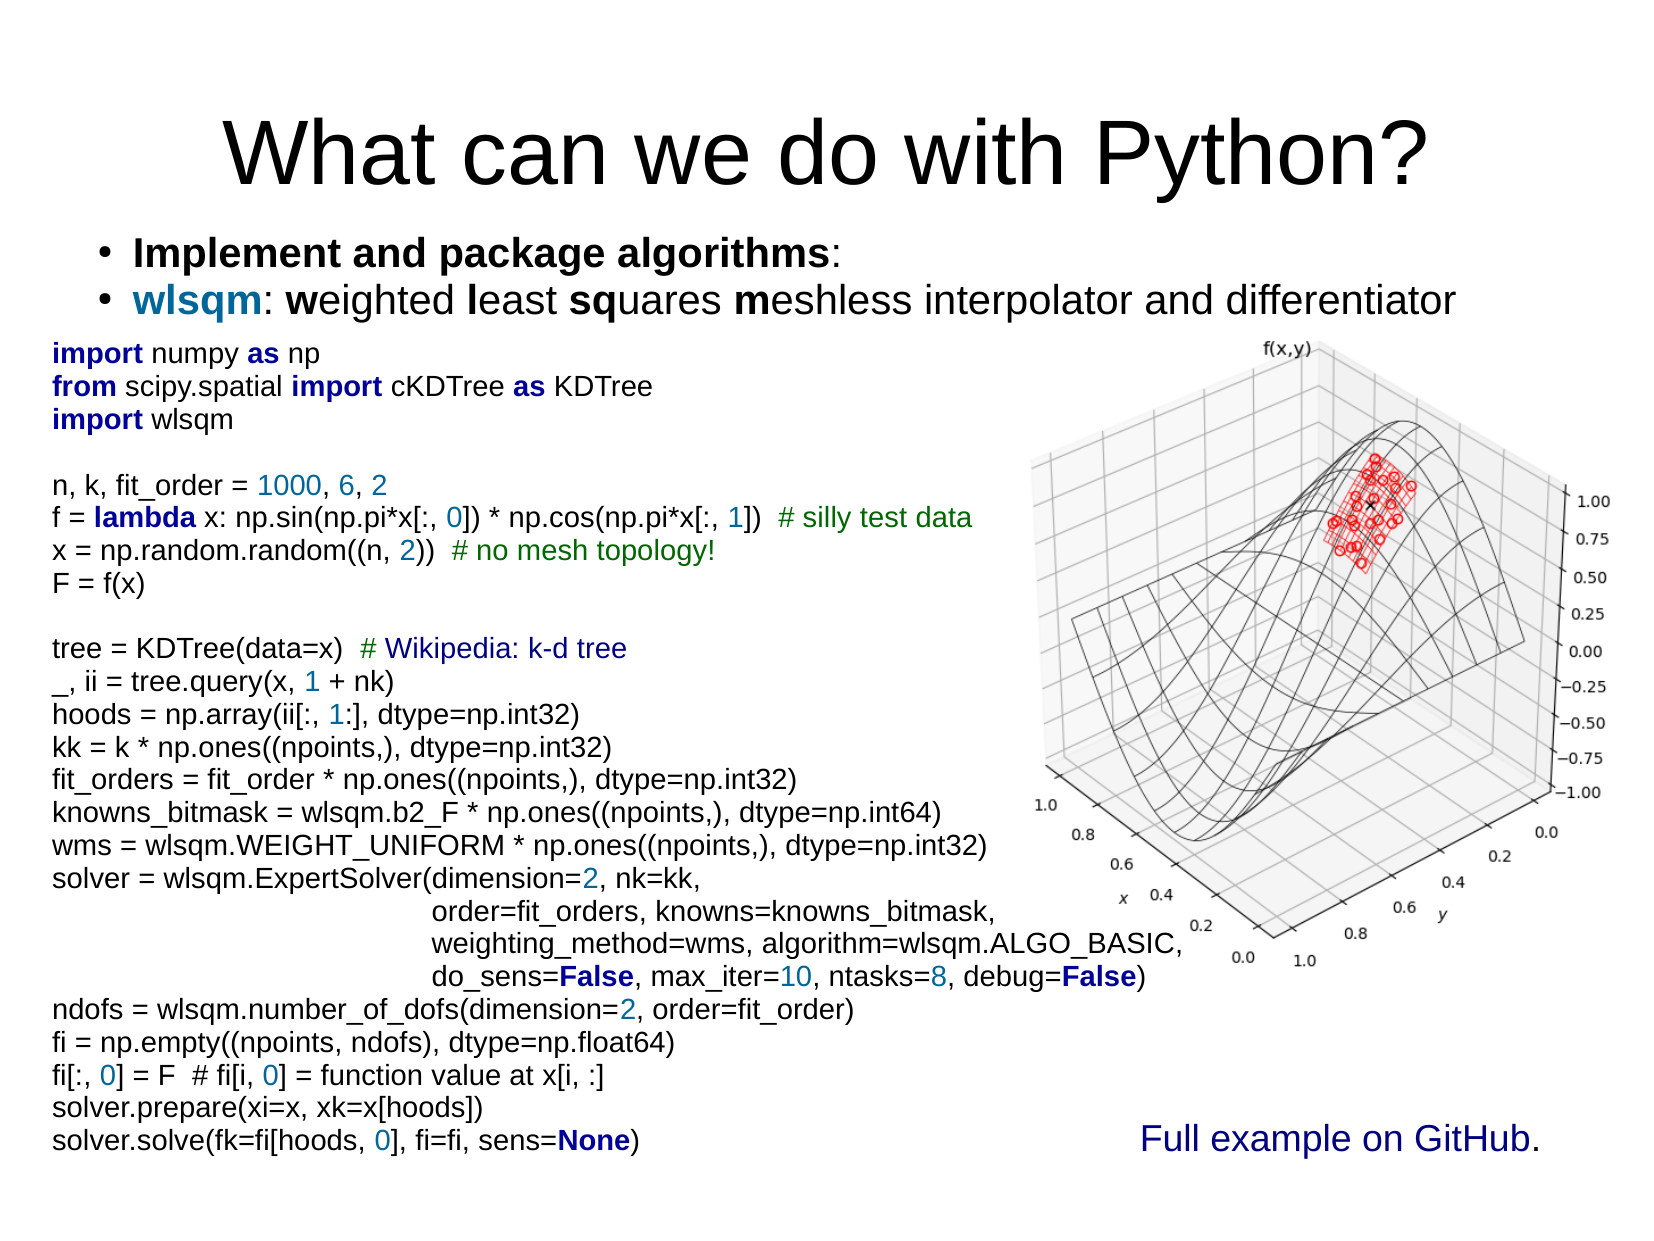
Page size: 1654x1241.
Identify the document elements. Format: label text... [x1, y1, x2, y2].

title What can we do with Python? [82, 49, 1571, 257]
text_box Implement and package algorithms: wlsqm: weighted least squares meshless interpolator and differentiator [82, 222, 1561, 1192]
text_box Full example on GitHub. [1125, 1110, 1557, 1167]
text_box import numpy as np from scipy.spatial import cKDTree as KDTree import wlsqm n, k, fit_order = 1000, 6, 2 f = lambda x: np.sin(np.pi*x[:, 0]) * np.cos(np.pi*x[:, 1]) # silly test data x = np.random.random((n, 2)) # no mesh topology! F = f(x) tree = KDTree(data=x) # Wikipedia: k-d tree _, ii = tree.query(x, 1 + nk) hoods = np.array(ii[:, 1:], dtype=np.int32) kk = k * np.ones((npoints,), dtype=np.int32) fit_orders = fit_order * np.ones((npoints,), dtype=np.int32) knowns_bitmask = wlsqm.b2_F * np.ones((npoints,), dtype=np.int64) wms = wlsqm.WEIGHT_UNIFORM * np.ones((npoints,), dtype=np.int32) solver = wlsqm.ExpertSolver(dimension=2, nk=kk, order=fit_orders, knowns=knowns_bitmask, weighting_method=wms, algorithm=wlsqm.ALGO_BASIC, do_sens=False, max_iter=10, ntasks=8, debug=False) ndofs = wlsqm.number_of_dofs(dimension=2, order=fit_order) fi = np.empty((npoints, ndofs), dtype=np.float64) fi[:, 0] = F # fi[i, 0] = function value at x[i, :] solver.prepare(xi=x, xk=x[hoods]) solver.solve(fk=fi[hoods, 0], fi=fi, sens=None) [37, 330, 1201, 1165]
picture [1561, 332, 1629, 980]
